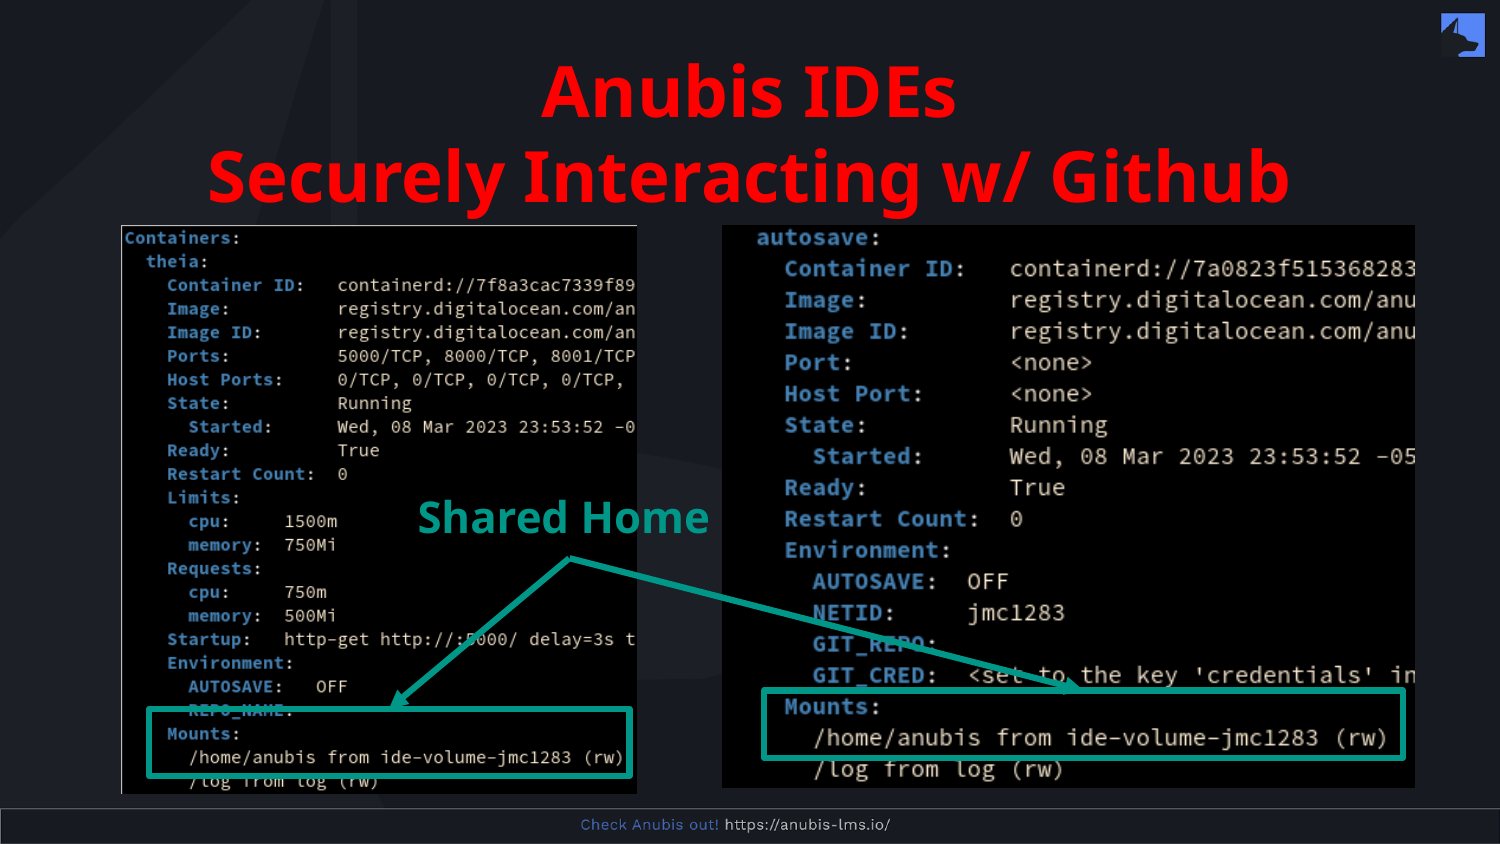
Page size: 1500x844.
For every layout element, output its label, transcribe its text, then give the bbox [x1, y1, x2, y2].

picture [0, 0, 1500, 844]
text_box Shared Home [402, 474, 737, 558]
title Anubis IDEs Securely Interacting w/ Github [109, 38, 1391, 226]
